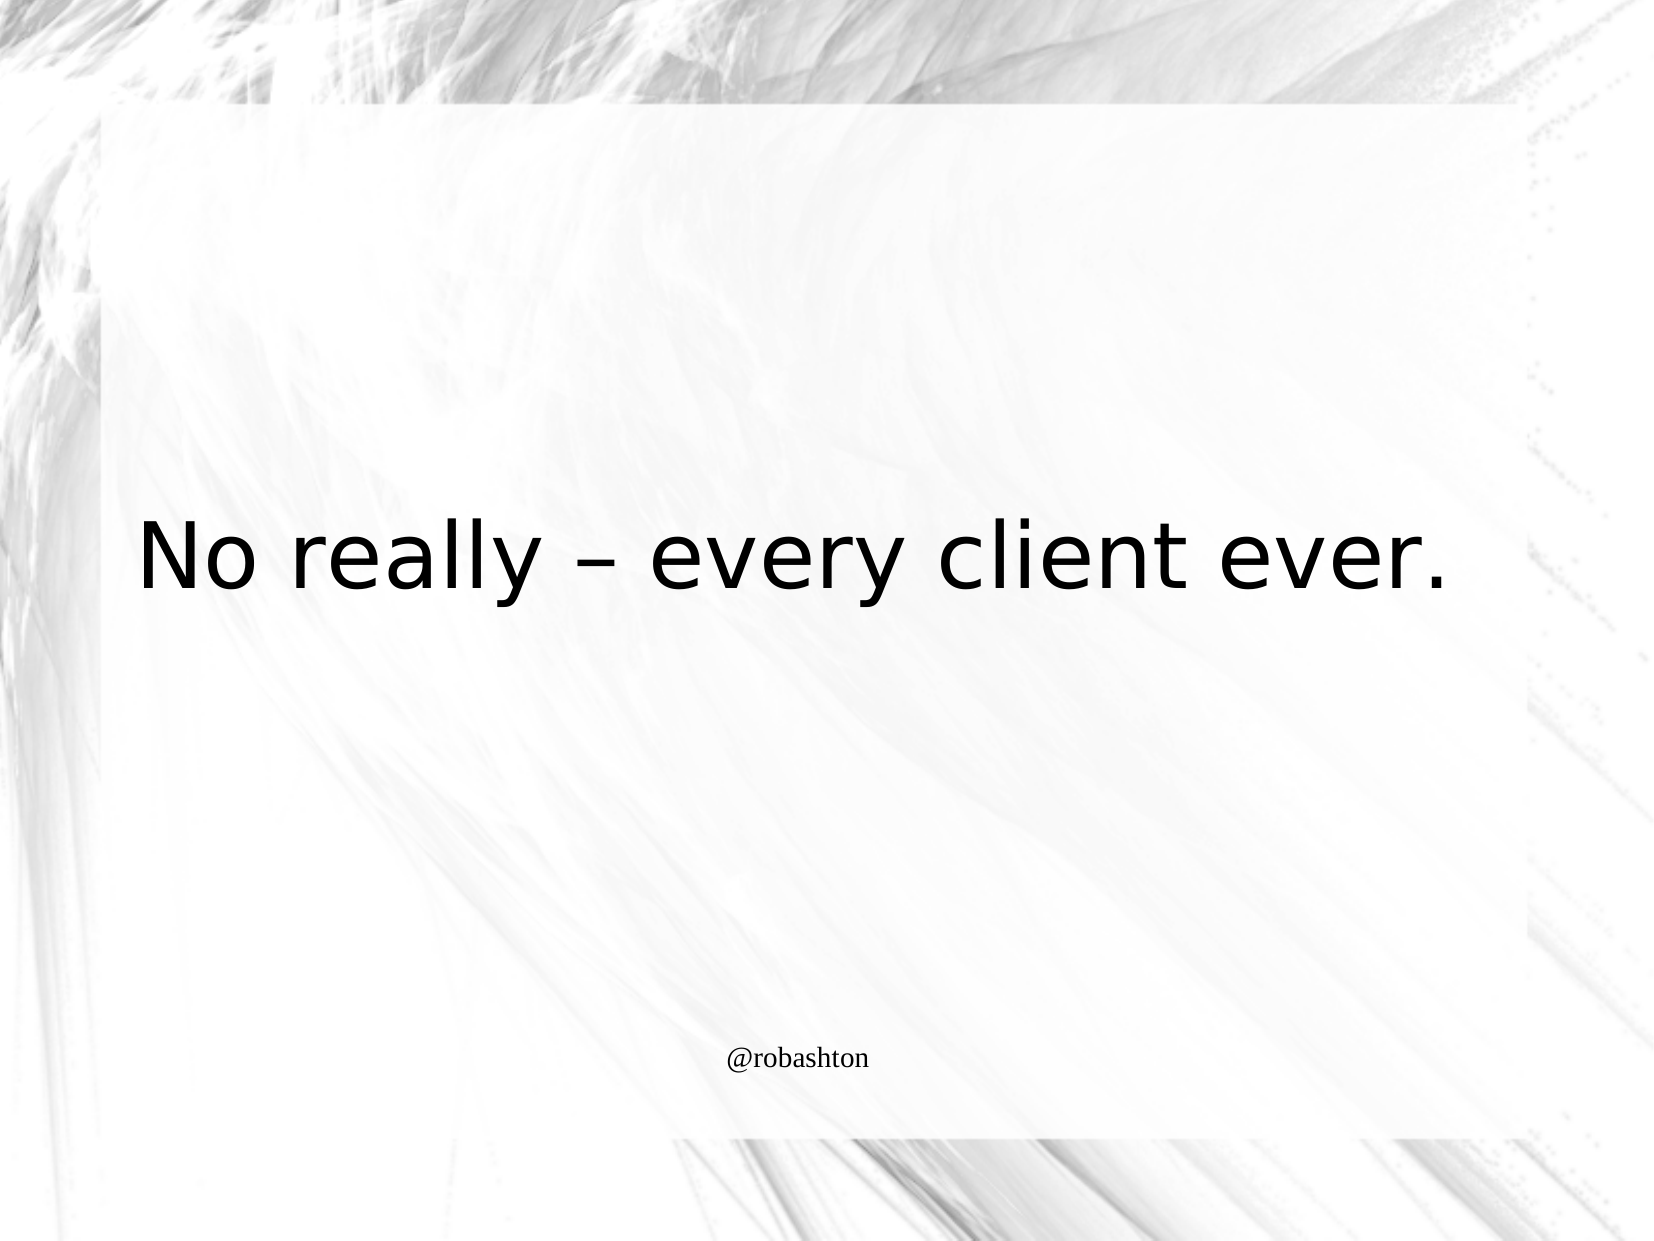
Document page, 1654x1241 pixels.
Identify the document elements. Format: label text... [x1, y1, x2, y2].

title No really – every client ever. [100, 472, 1489, 641]
picture [0, 0, 1654, 1241]
